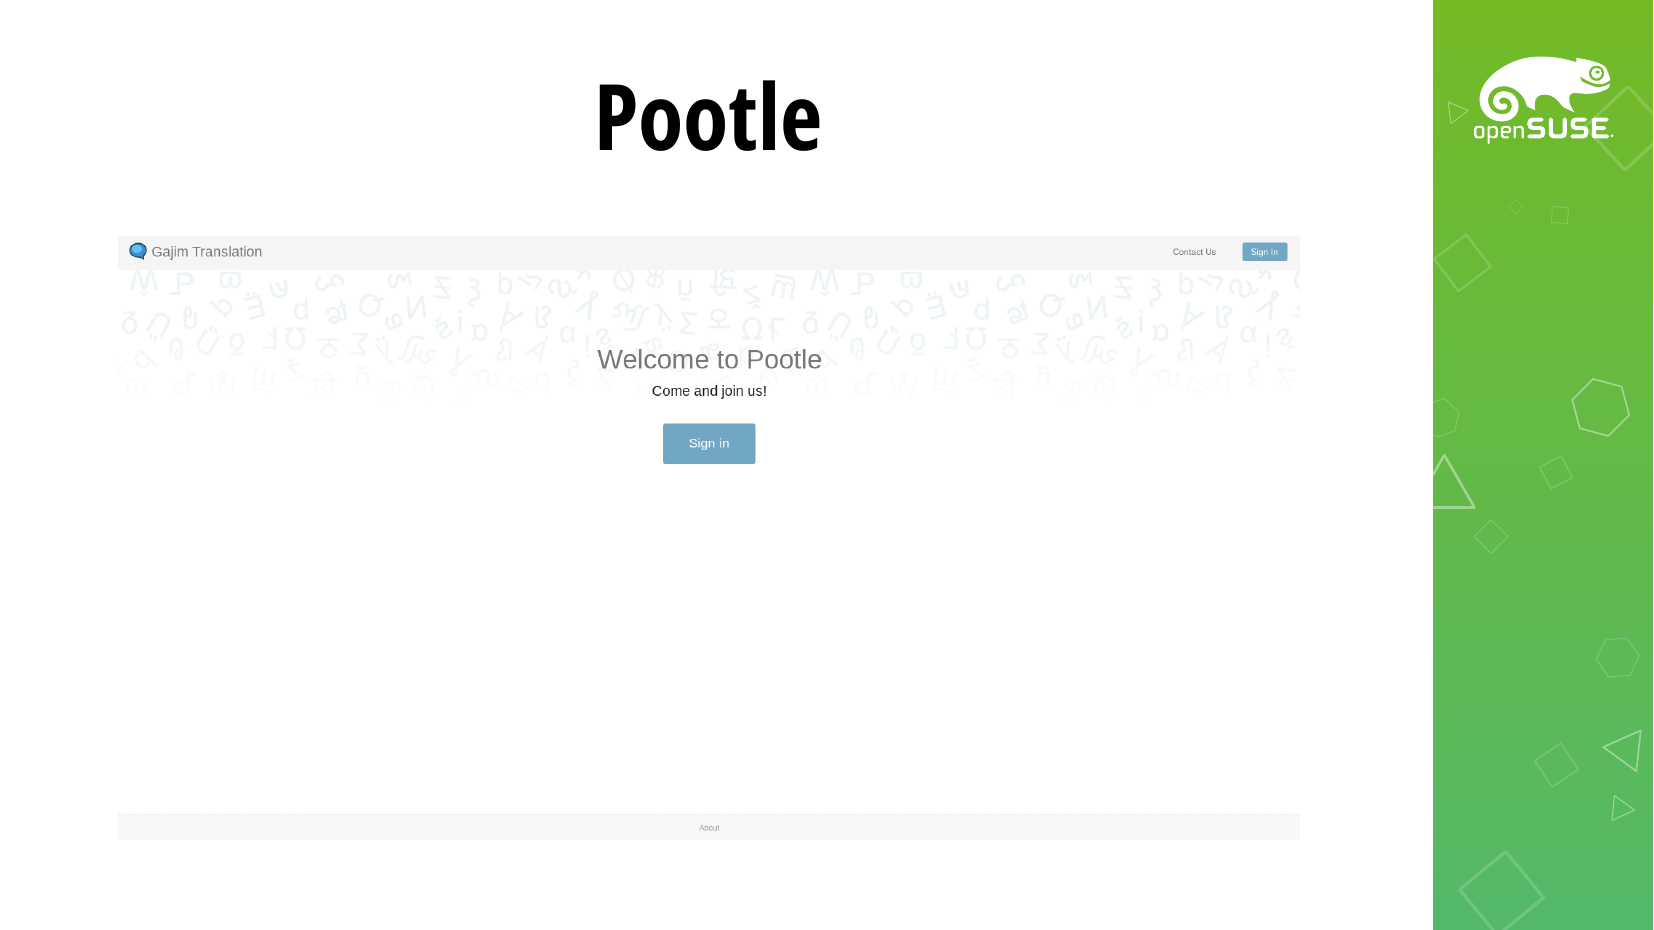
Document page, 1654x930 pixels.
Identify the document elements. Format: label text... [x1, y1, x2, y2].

title Pootle [82, 37, 1336, 193]
picture [118, 236, 1300, 840]
